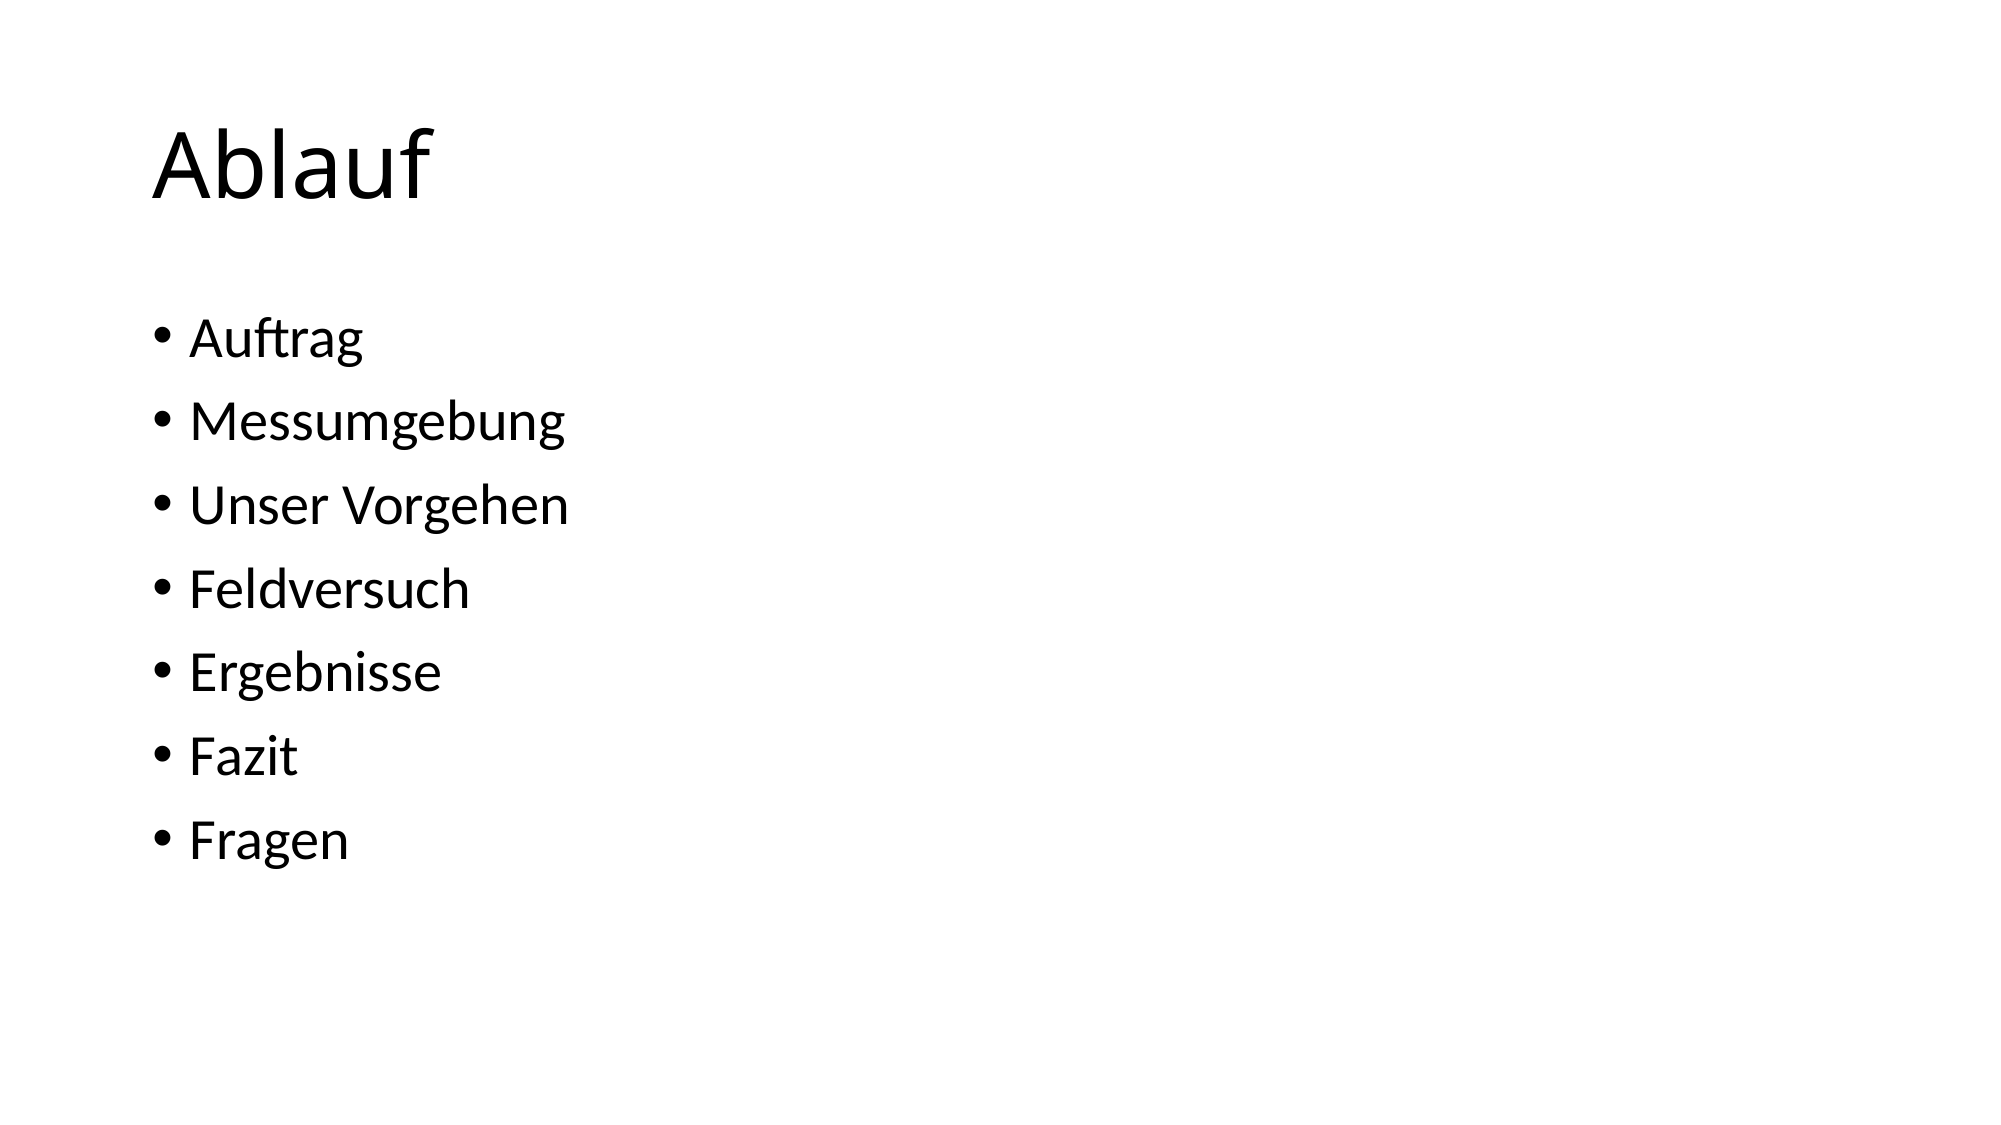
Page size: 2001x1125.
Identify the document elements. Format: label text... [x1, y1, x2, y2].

title Ablauf [137, 59, 1863, 278]
list Auftrag Messumgebung Unser Vorgehen Feldversuch Ergebnisse Fazit Fragen [137, 299, 1863, 1014]
